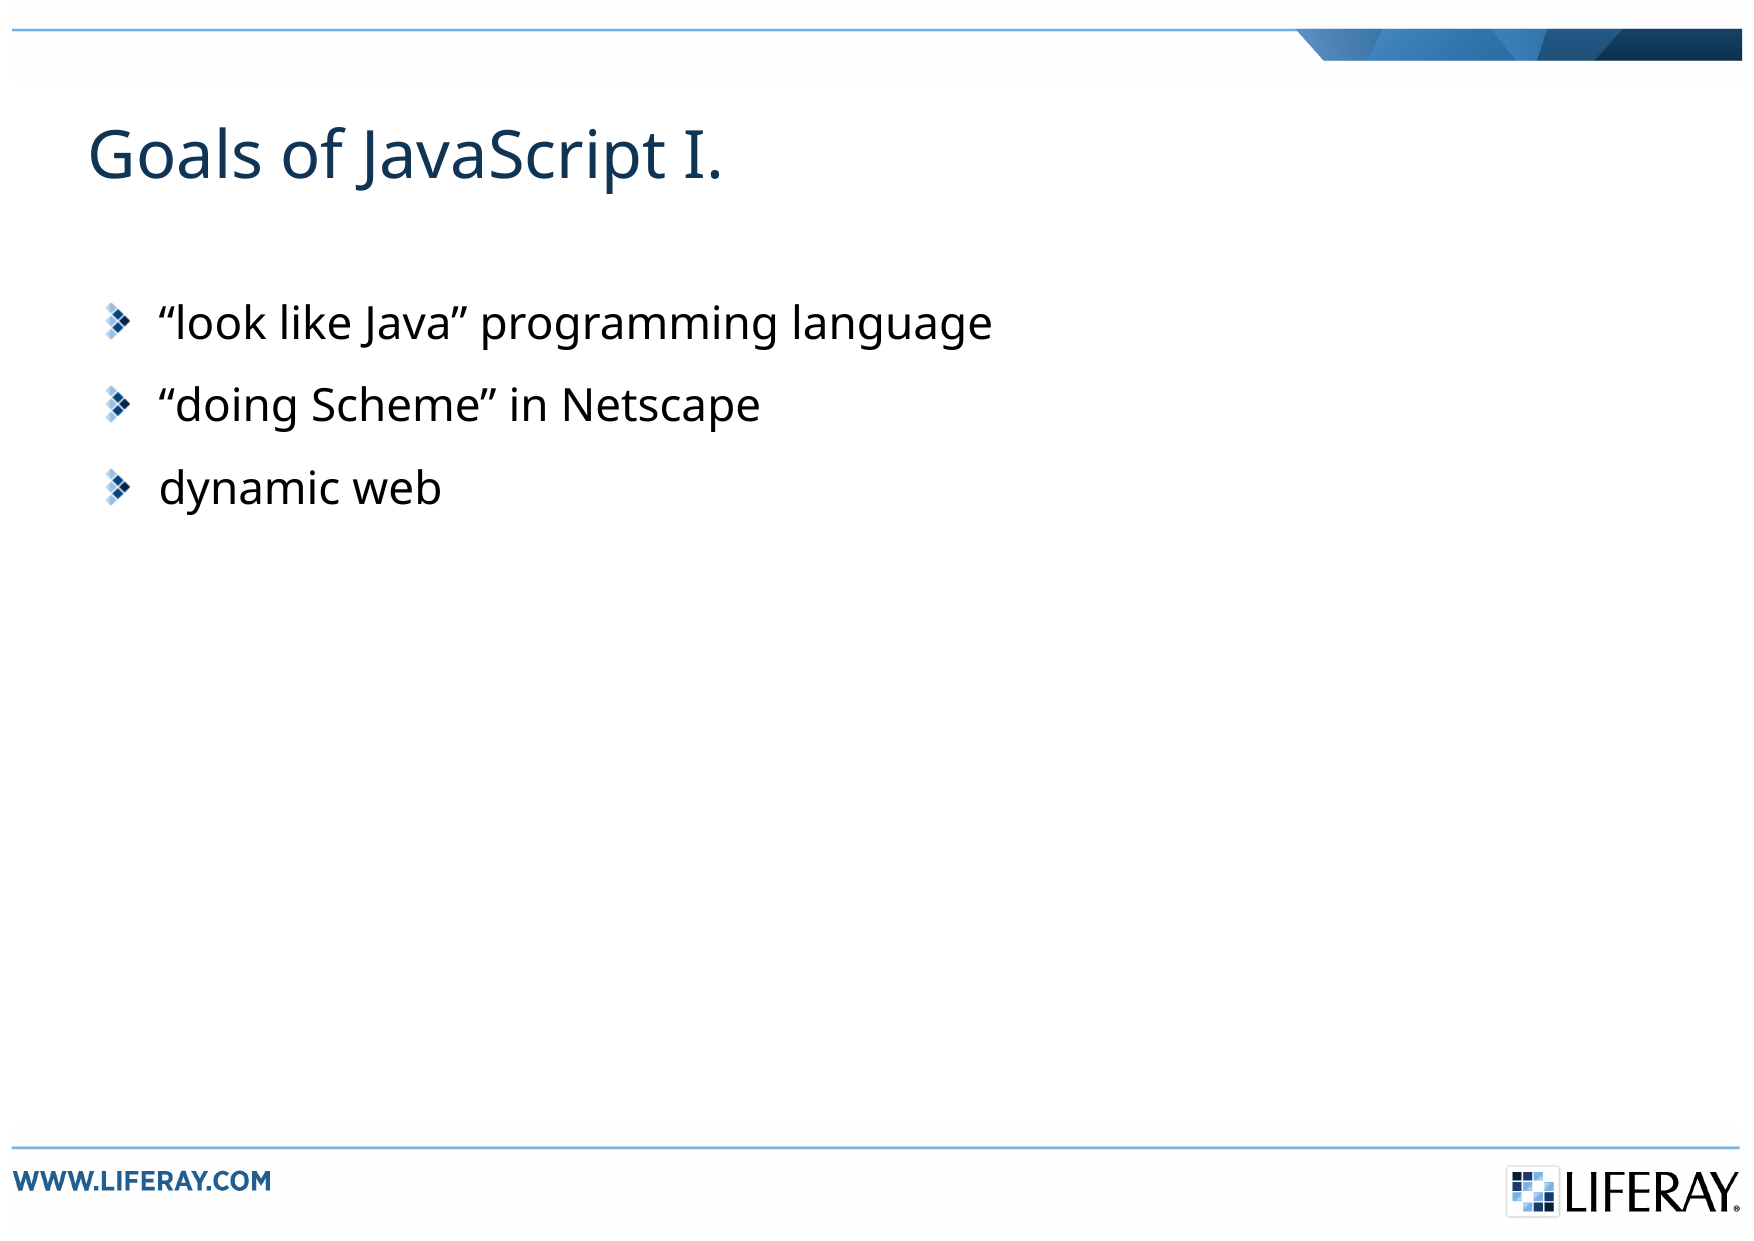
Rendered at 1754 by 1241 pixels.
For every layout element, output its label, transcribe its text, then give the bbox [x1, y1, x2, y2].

title Goals of JavaScript I. [87, 49, 1667, 257]
picture [10, 1124, 1741, 1234]
picture [12, 0, 1743, 84]
list “look like Java” programming language “doing Scheme” in Netscape dynamic web [87, 290, 1667, 1109]
